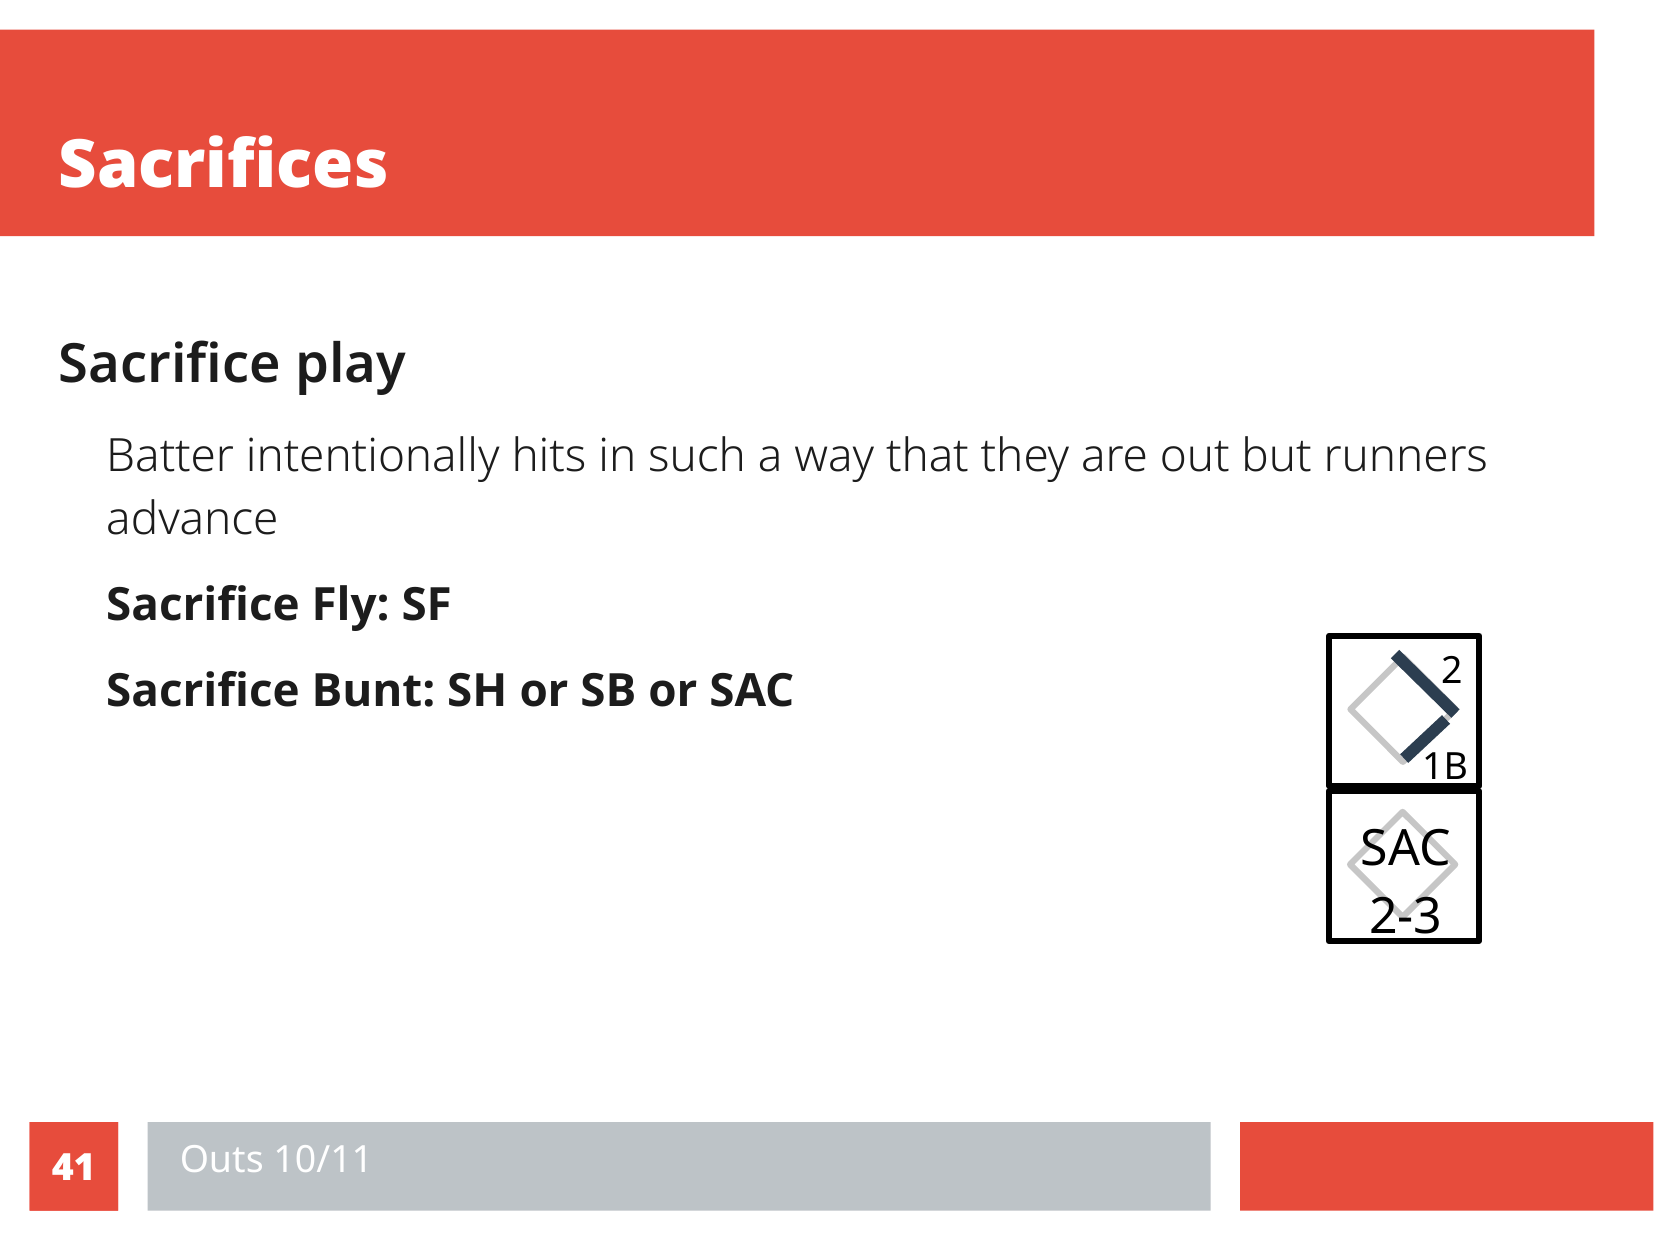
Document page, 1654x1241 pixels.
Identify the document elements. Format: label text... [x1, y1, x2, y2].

text_box 2 [1426, 635, 1487, 695]
list Sacrifice play Batter intentionally hits in such a way that they are out but runners advance Sacrifice Fly: SF Sacrifice Bunt: SH or SB or SAC [59, 324, 1565, 1093]
title Sacrifices [59, 59, 1595, 207]
text_box Outs 10/11 [165, 1125, 736, 1184]
text_box 1B [1407, 731, 1498, 791]
text_box SAC 2-3 [1320, 804, 1492, 937]
